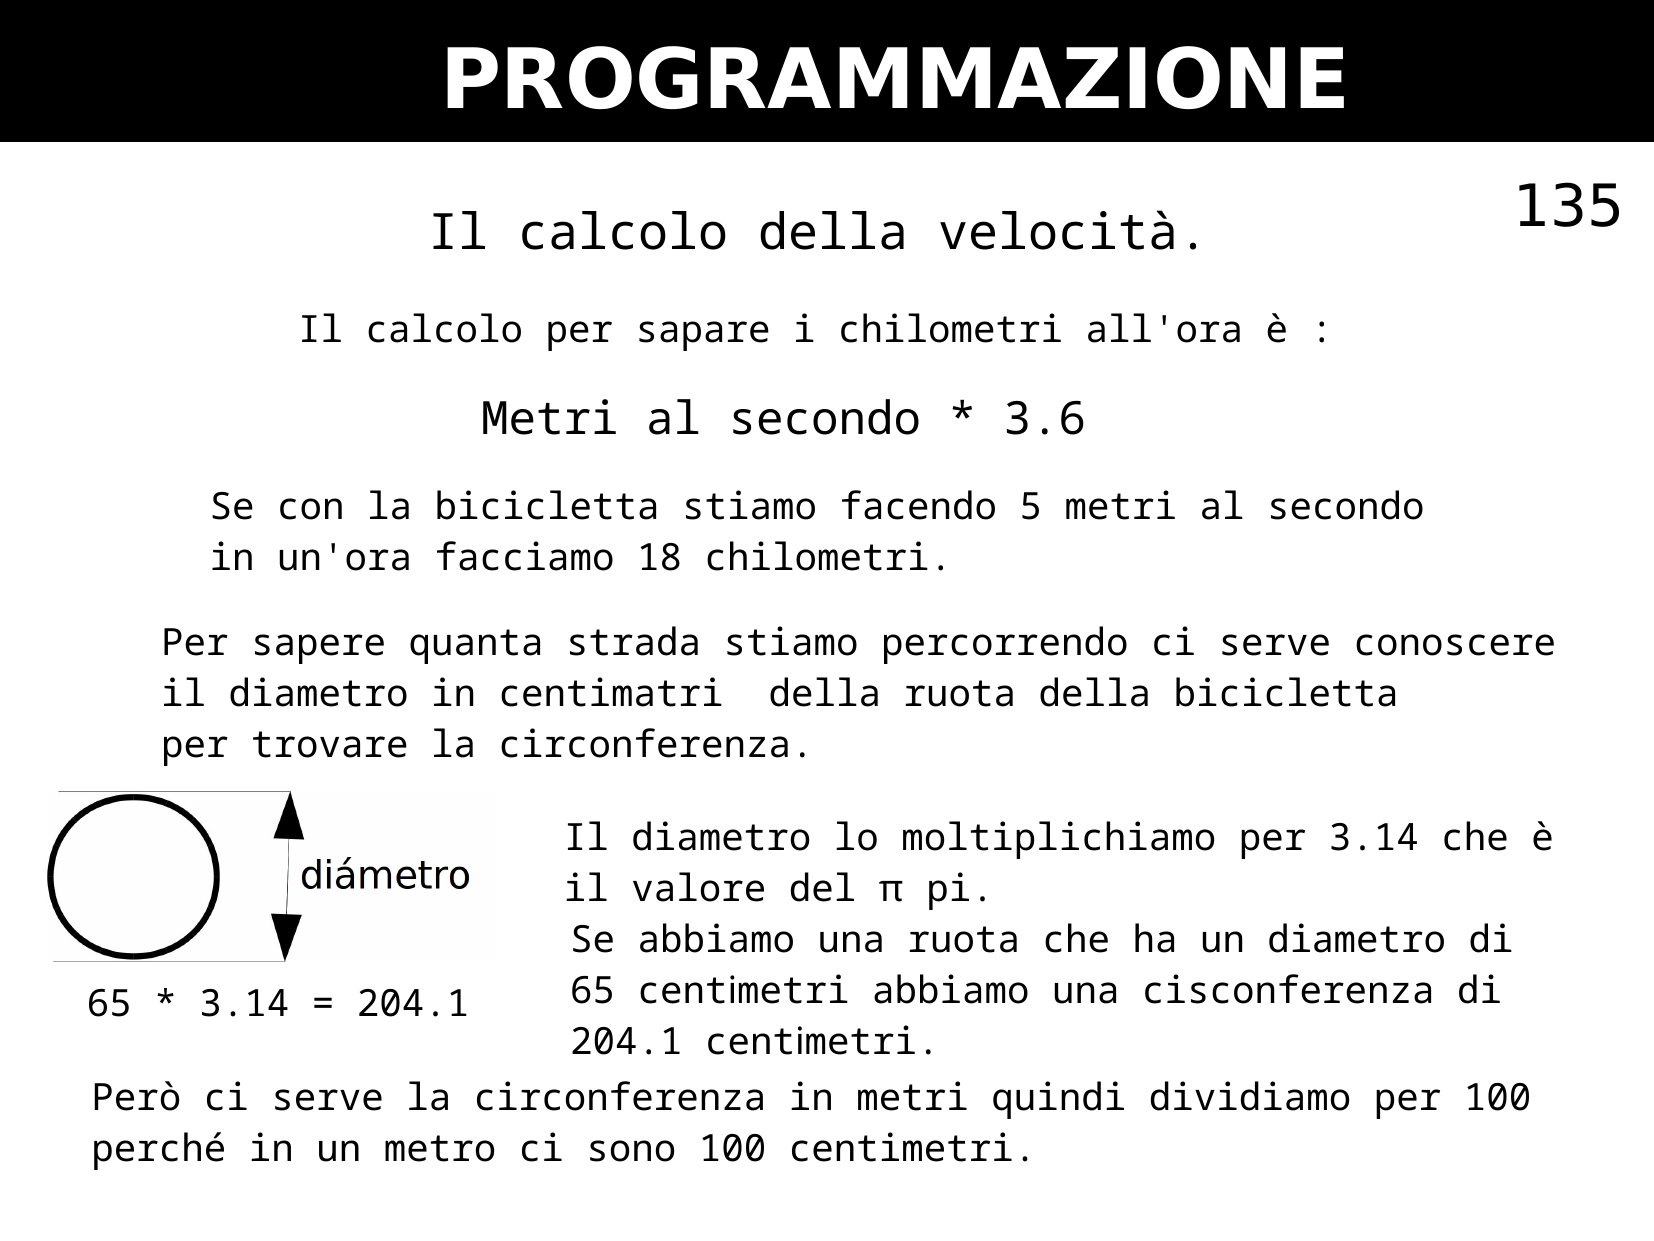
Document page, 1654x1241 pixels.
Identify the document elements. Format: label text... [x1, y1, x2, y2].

text_box [0, 0, 1654, 142]
text_box Per sapere quanta strada stiamo percorrendo ci serve conoscere il diametro in centimatri della ruota della bicicletta per trovare la circonferenza. [146, 608, 1594, 754]
text_box PROGRAMMAZIONE [425, 23, 1366, 136]
picture [47, 791, 497, 962]
text_box 135 [1498, 165, 1640, 249]
text_box Metri al secondo * 3.6 [466, 377, 1212, 447]
text_box Il diametro lo moltiplichiamo per 3.14 che è il valore del π pi. [135, 803, 1592, 906]
text_box 65 * 3.14 = 204.1 [13, 969, 485, 1028]
text_box Il calcolo per sapare i chilometri all'ora è : [283, 295, 1416, 354]
text_box Il calcolo della velocità. [413, 188, 1254, 263]
text_box Se abbiamo una ruota che ha un diametro di 65 centimetri abbiamo una cisconferenza di 204.1 centimetri. [141, 905, 1620, 1051]
text_box Se con la bicicletta stiamo facendo 5 metri al secondo in un'ora facciamo 18 chilometri. [194, 472, 1508, 575]
text_box Però ci serve la circonferenza in metri quindi dividiamo per 100 perché in un metro ci sono 100 centimetri. [76, 1062, 1569, 1165]
